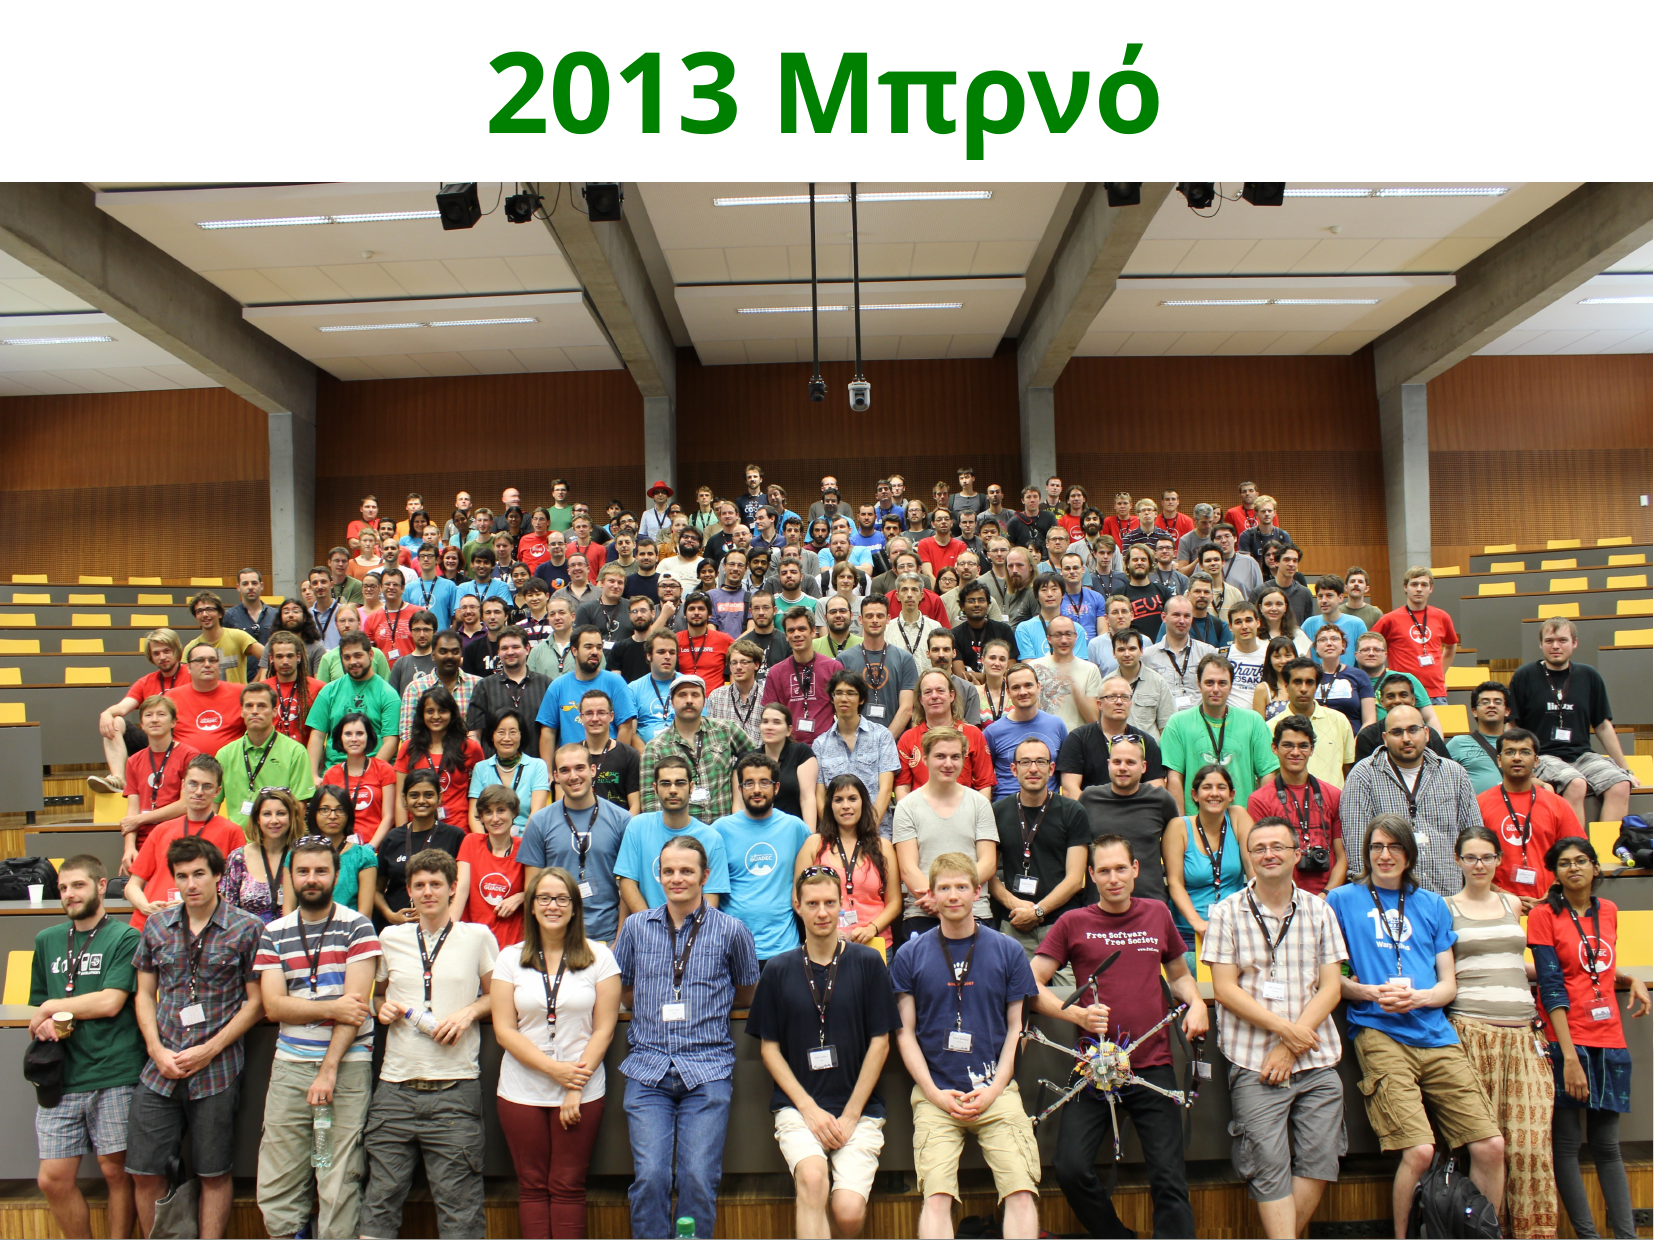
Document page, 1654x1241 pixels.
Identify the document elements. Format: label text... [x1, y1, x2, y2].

text_box 2013 Μπρνό [112, 6, 1538, 175]
picture [0, 0, 1654, 1241]
